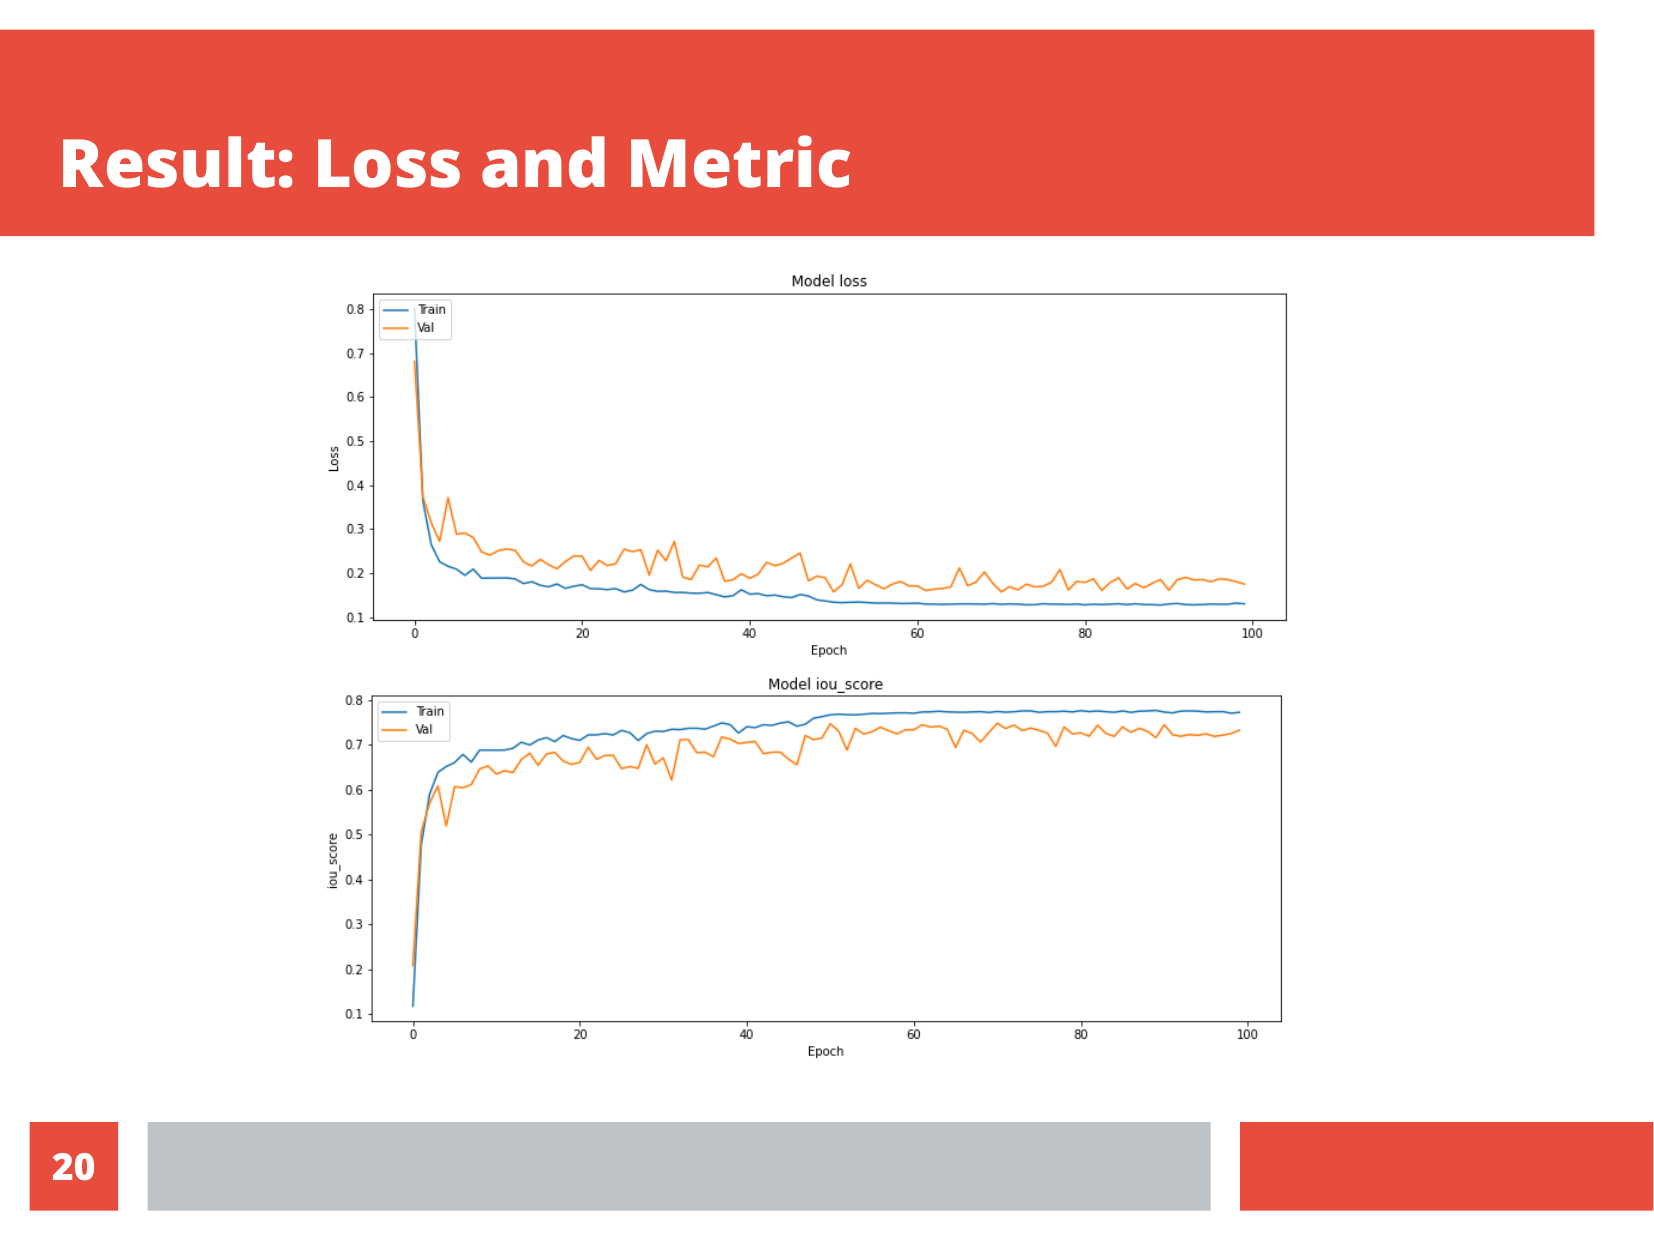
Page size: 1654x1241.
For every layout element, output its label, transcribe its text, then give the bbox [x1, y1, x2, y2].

title Result: Loss and Metric [59, 59, 1595, 207]
picture [307, 669, 1303, 1075]
picture [315, 255, 1312, 662]
